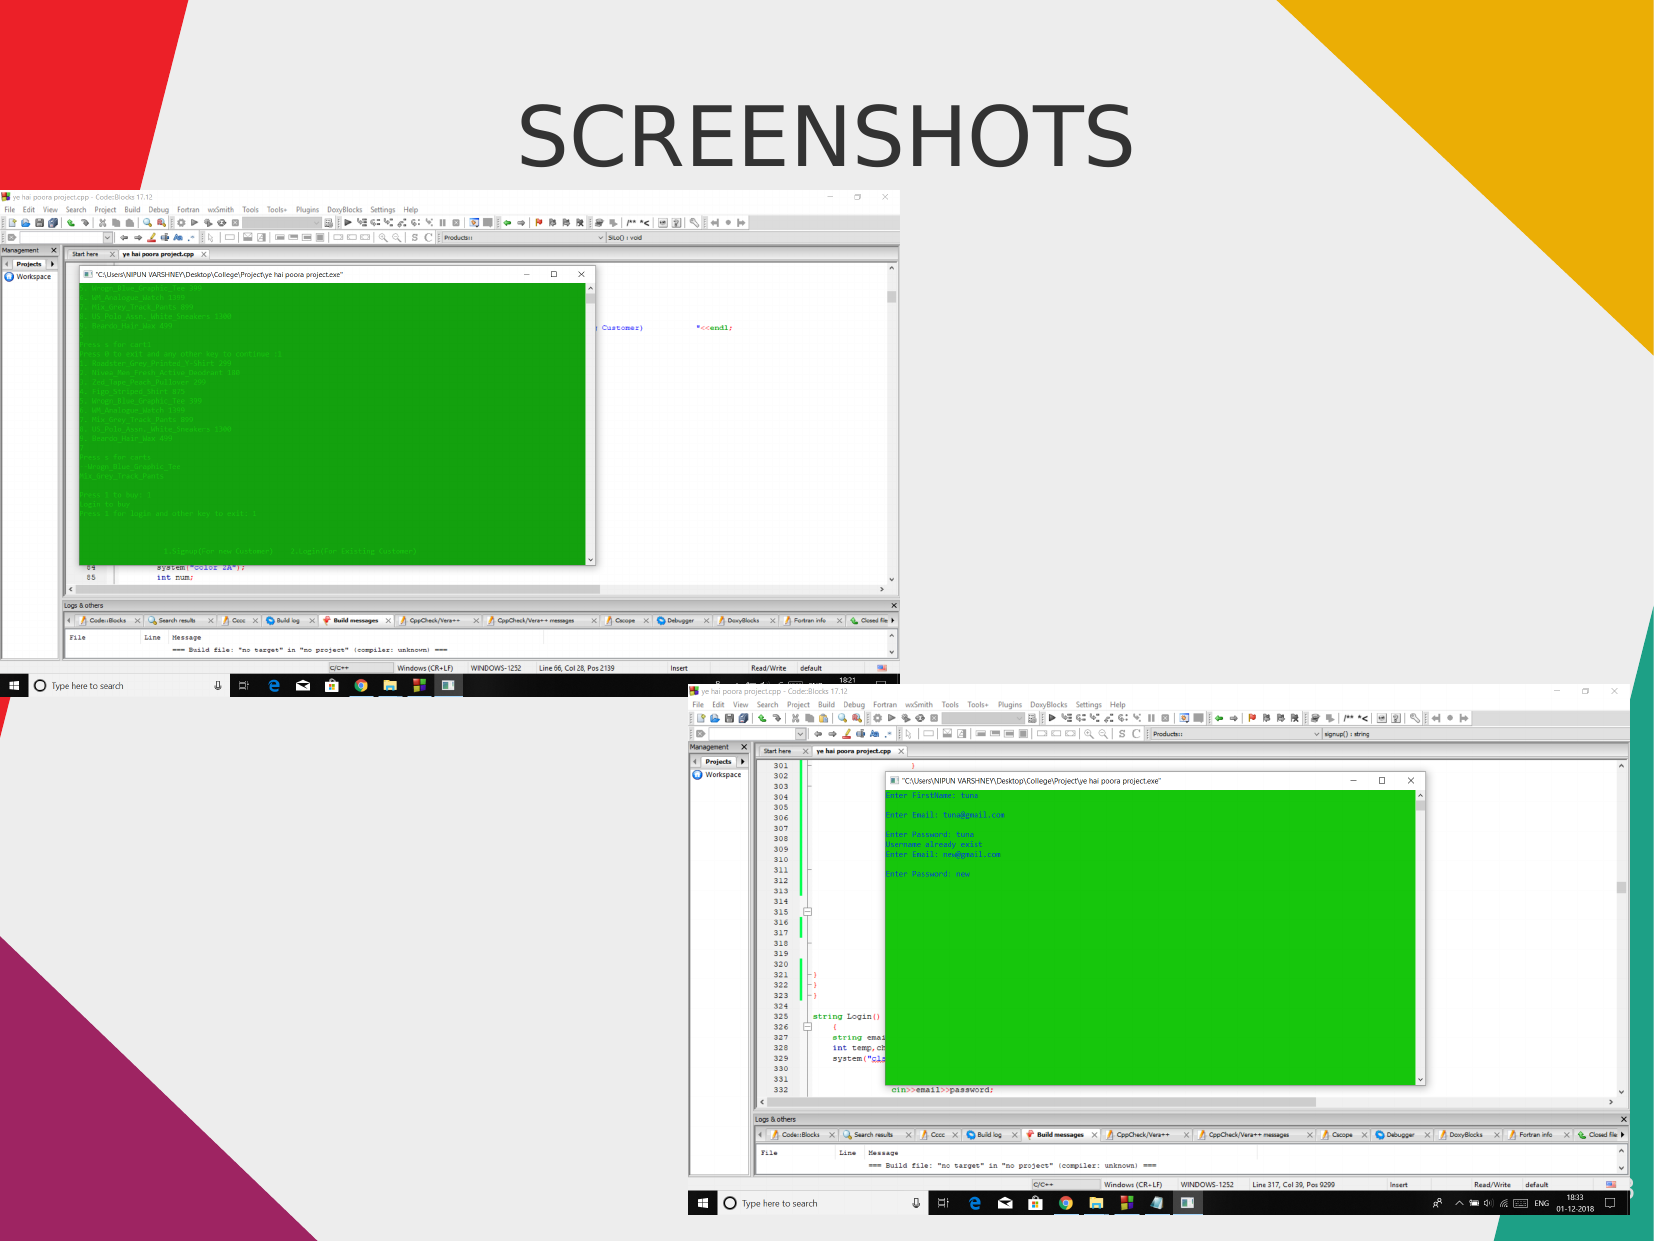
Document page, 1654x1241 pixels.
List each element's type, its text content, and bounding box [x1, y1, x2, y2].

picture [0, 190, 1630, 1215]
title SCREENSHOTS [114, 39, 1539, 237]
